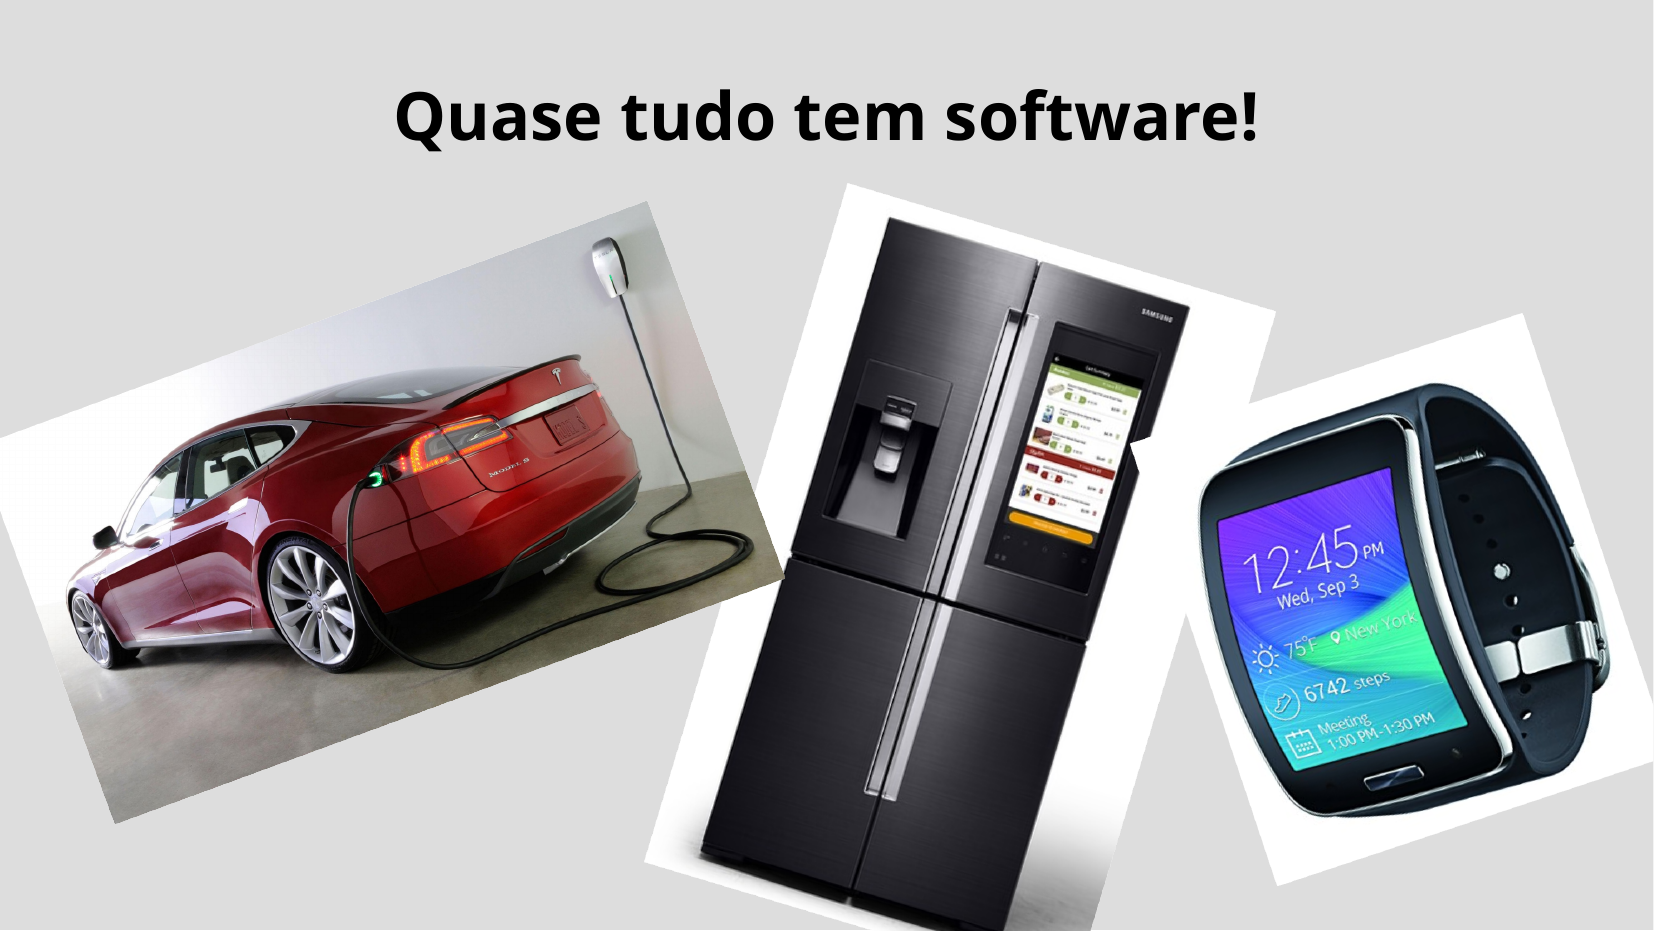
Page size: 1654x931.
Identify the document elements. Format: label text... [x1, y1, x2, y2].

title Quase tudo tem software! [82, 37, 1571, 193]
picture [0, 182, 1654, 931]
